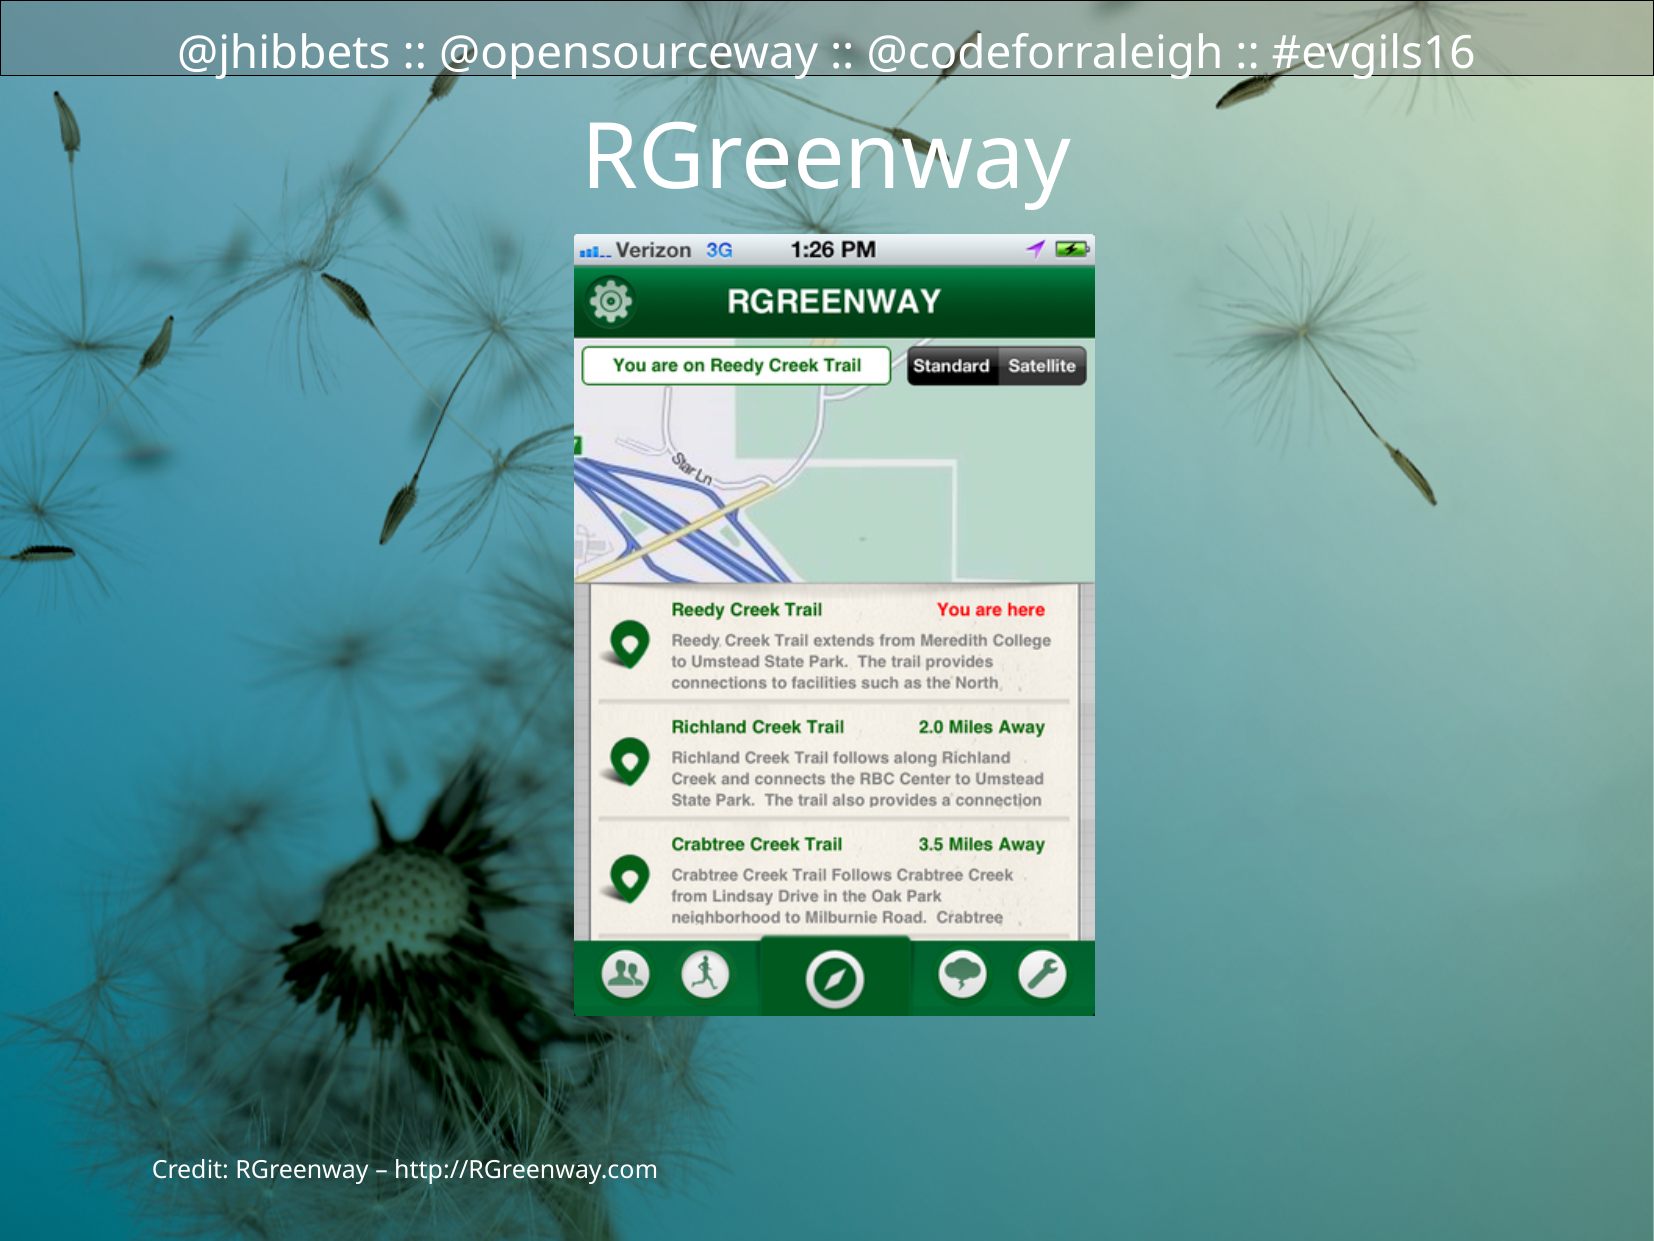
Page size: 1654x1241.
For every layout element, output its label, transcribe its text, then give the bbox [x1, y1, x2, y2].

text_box Credit: RGreenway – http://RGreenway.com [137, 1144, 687, 1188]
picture [0, 76, 1654, 1241]
title RGreenway [82, 49, 1571, 257]
